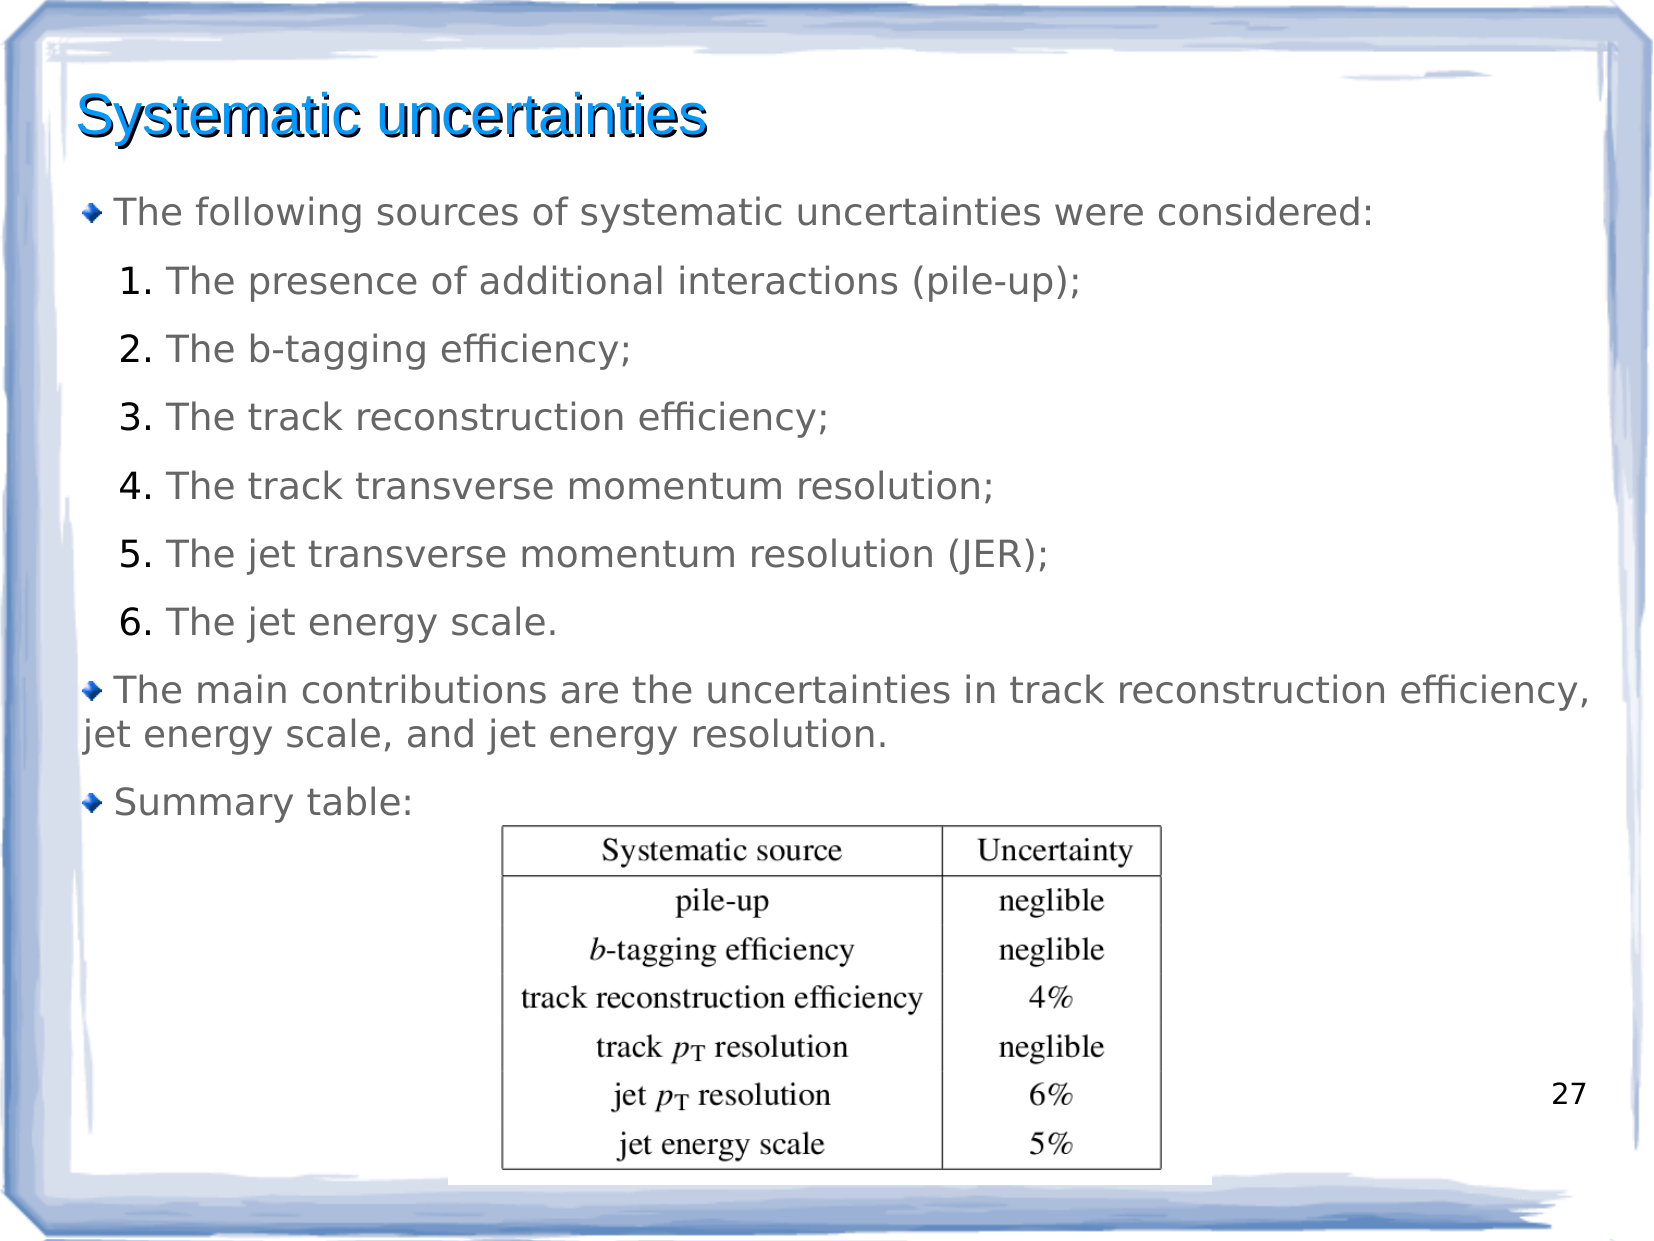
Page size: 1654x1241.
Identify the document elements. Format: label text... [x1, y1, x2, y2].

title Systematic uncertainties [75, 39, 1437, 183]
picture [0, 0, 1654, 1241]
text_box The following sources of systematic uncertainties were considered: The presence of additional interactions (pile-up); The b-tagging efficiency; The track reconstruction efficiency; The track transverse momentum resolution; The jet transverse momentum resolution (JER); The jet energy scale. The main contributions are the uncertainties in track reconstruction efficiency, jet energy scale, and jet energy resolution. Summary table: [68, 183, 1653, 1106]
